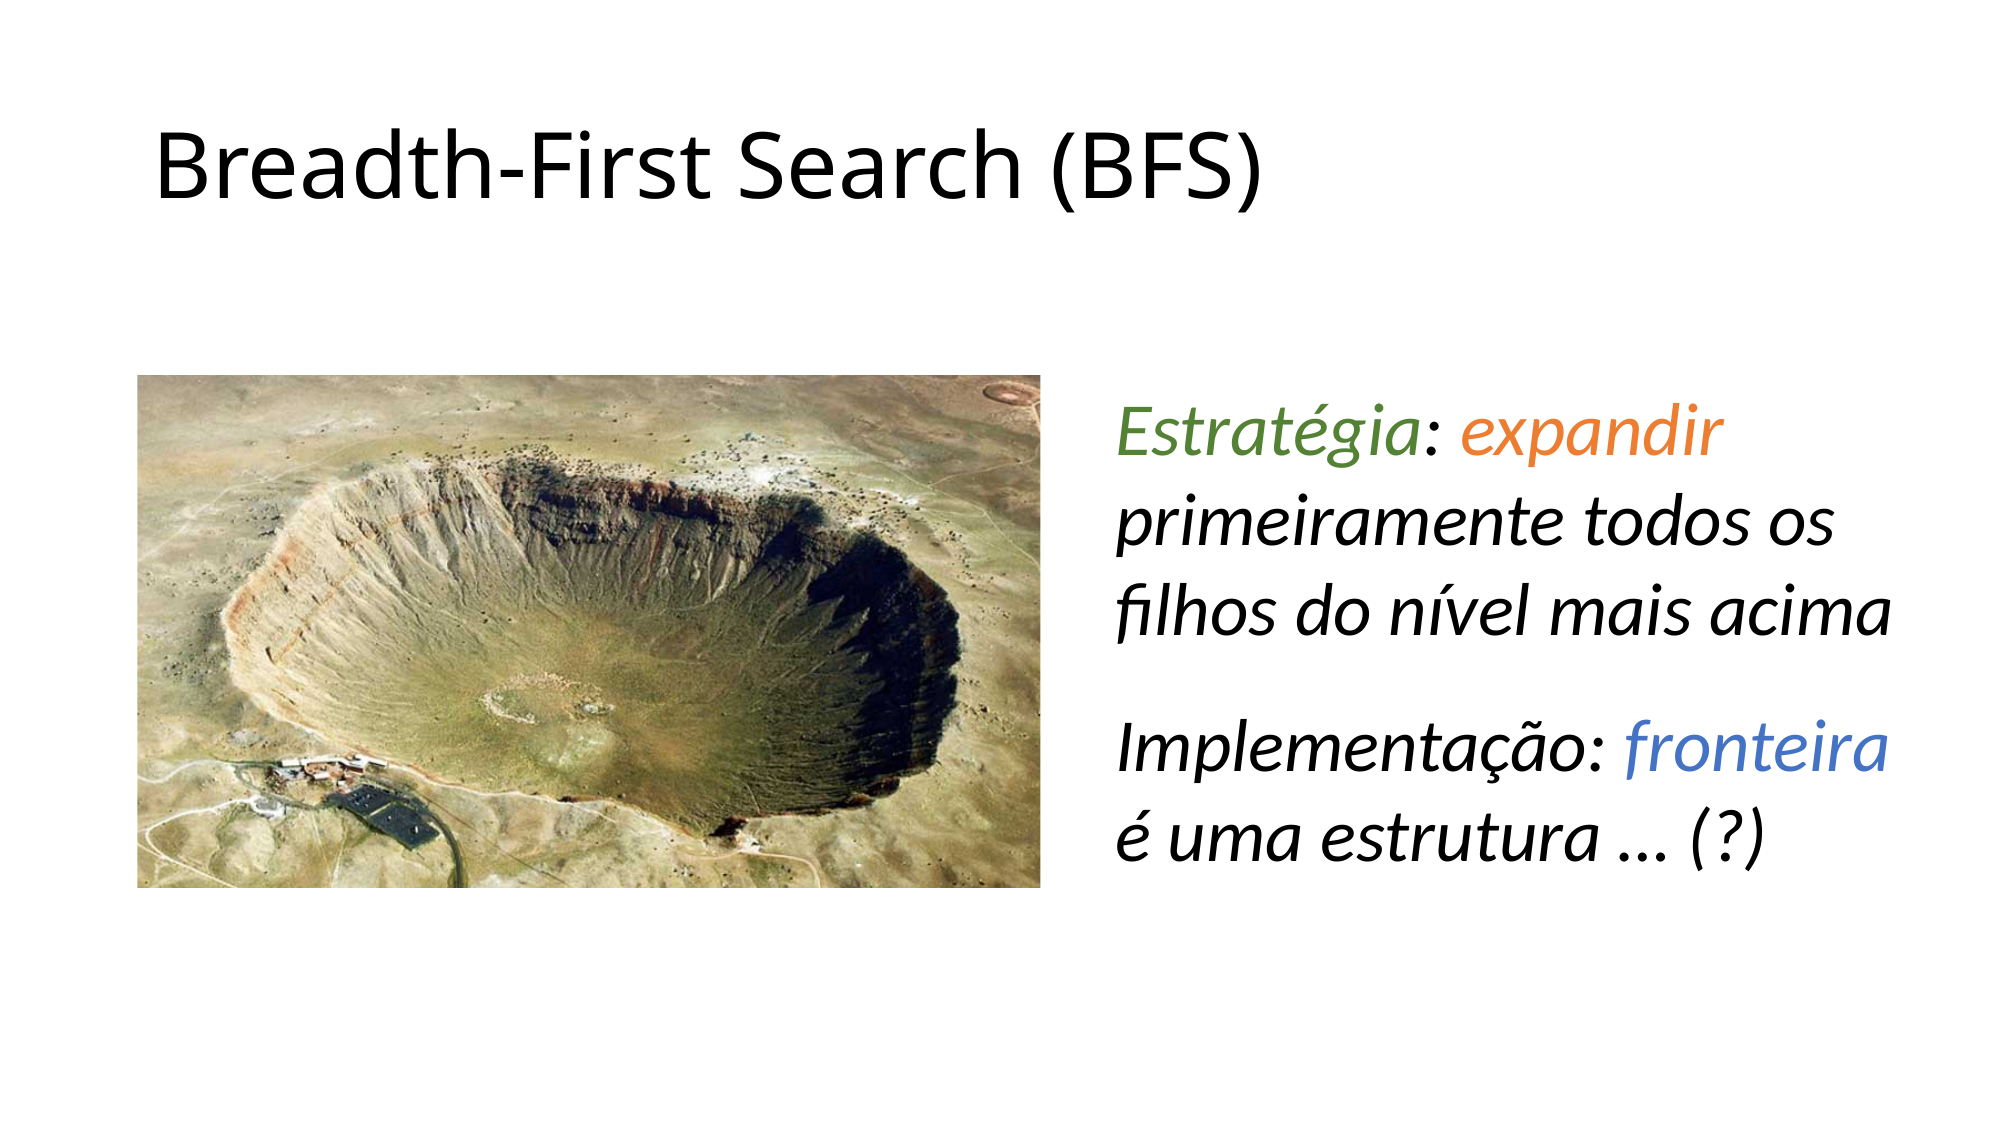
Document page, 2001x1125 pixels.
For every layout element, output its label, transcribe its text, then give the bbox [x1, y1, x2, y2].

title Breadth-First Search (BFS) [137, 59, 1863, 278]
picture [137, 375, 1041, 888]
text_box Estratégia: expandir primeiramente todos os filhos do nível mais acima Implementação: fronteira é uma estrutura … (?) [1100, 372, 1957, 888]
